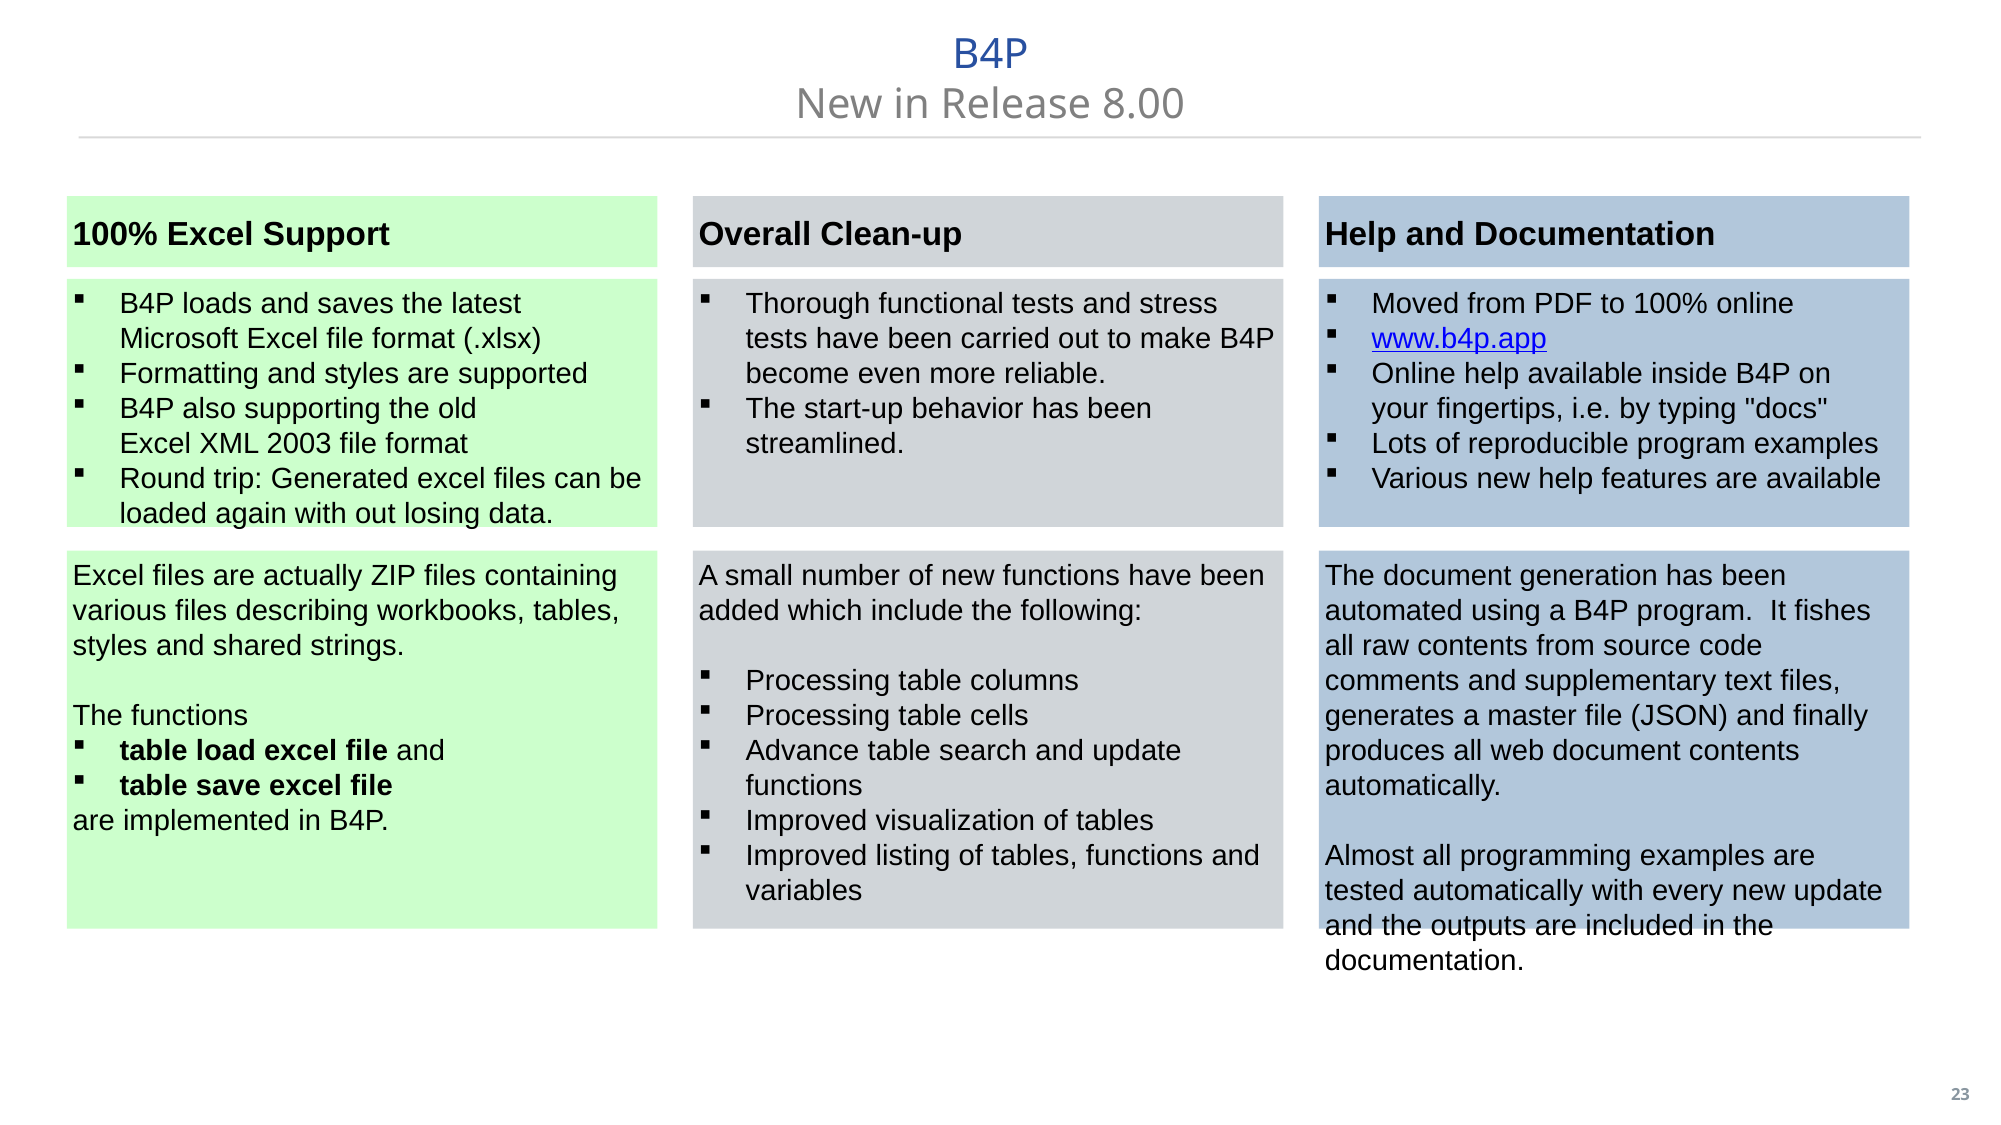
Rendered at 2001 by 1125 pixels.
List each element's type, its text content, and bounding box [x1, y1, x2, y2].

text_box B4P loads and saves the latest Microsoft Excel file format (.xlsx) Formatting and styles are supported B4P also supporting the old Excel XML 2003 file format Round trip: Generated excel files can be loaded again with out losing data. [66, 278, 658, 527]
text_box The document generation has been automated using a B4P program. It fishes all raw contents from source code comments and supplementary text files, generates a master file (JSON) and finally produces all web document contents automatically. Almost all programming examples are tested automatically with every new update and the outputs are included in the documentation. [1318, 550, 1910, 929]
text_box Overall Clean-up [692, 196, 1284, 268]
text_box Moved from PDF to 100% online www.b4p.app Online help available inside B4P on your fingertips, i.e. by typing "docs" Lots of reproducible program examples Various new help features are available [1318, 278, 1910, 527]
text_box A small number of new functions have been added which include the following: Processing table columns Processing table cells Advance table search and update functions Improved visualization of tables Improved listing of tables, functions and variables [692, 550, 1284, 929]
text_box Help and Documentation [1318, 196, 1910, 268]
text_box Excel files are actually ZIP files containing various files describing workbooks, tables, styles and shared strings. The functions table load excel file and table save excel file are implemented in B4P. [66, 550, 658, 929]
text_box Thorough functional tests and stress tests have been carried out to make B4P become even more reliable. The start-up behavior has been streamlined. [692, 278, 1284, 527]
title B4P New in Release 8.00 [76, 19, 1920, 137]
text_box 100% Excel Support [66, 196, 658, 268]
